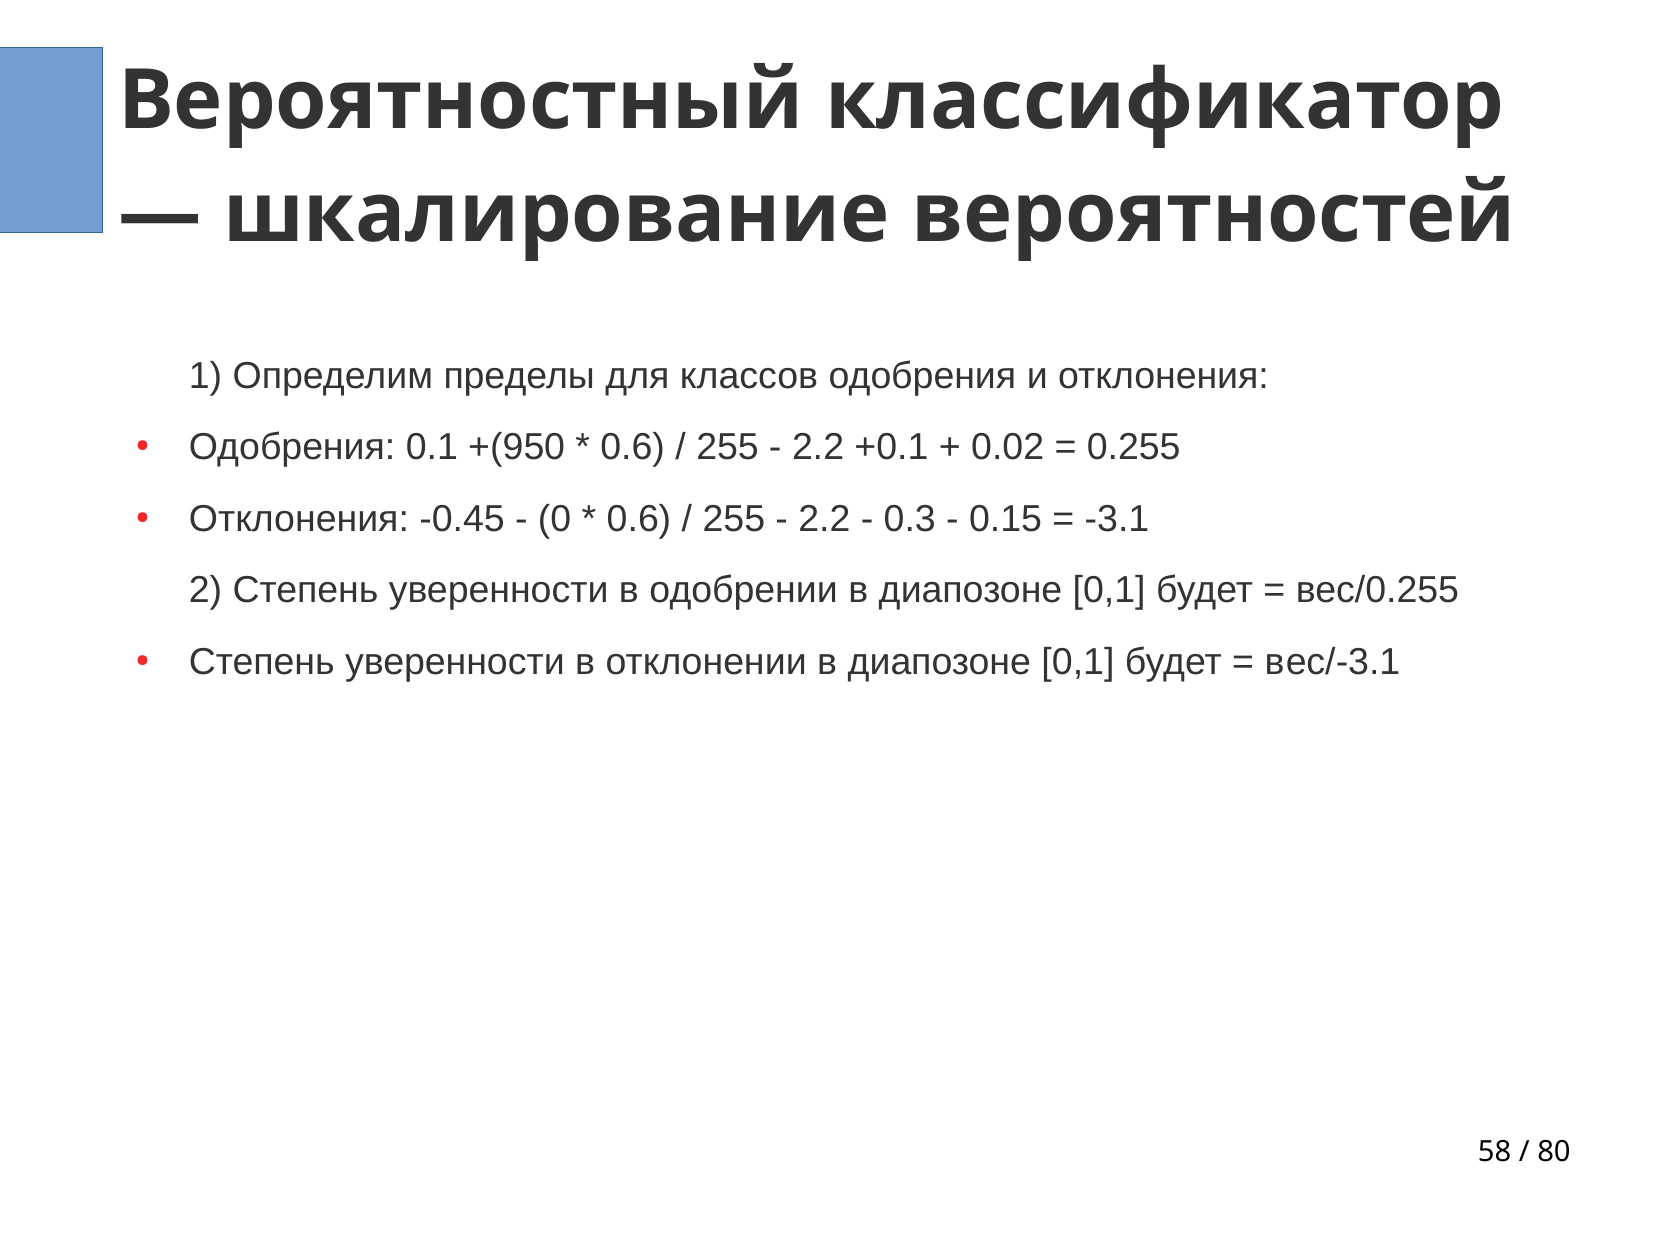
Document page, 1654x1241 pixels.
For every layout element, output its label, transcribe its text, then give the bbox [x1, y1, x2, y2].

text_box [0, 47, 103, 233]
list 1) Определим пределы для классов одобрения и отклонения: Одобрения: 0.1 +(950 * 0.6) / 255 - 2.2 +0.1 + 0.02 = 0.255 Отклонения: -0.45 - (0 * 0.6) / 255 - 2.2 - 0.3 - 0.15 = -3.1 2) Степень уверенности в одобрении в диапозоне [0,1] будет = вес/0.255 Степень уверенности в отклонении в диапозоне [0,1] будет = вес/-3.1 [118, 354, 1536, 1074]
title Вероятностный классификатор — шкалирование вероятностей [118, 27, 1571, 278]
